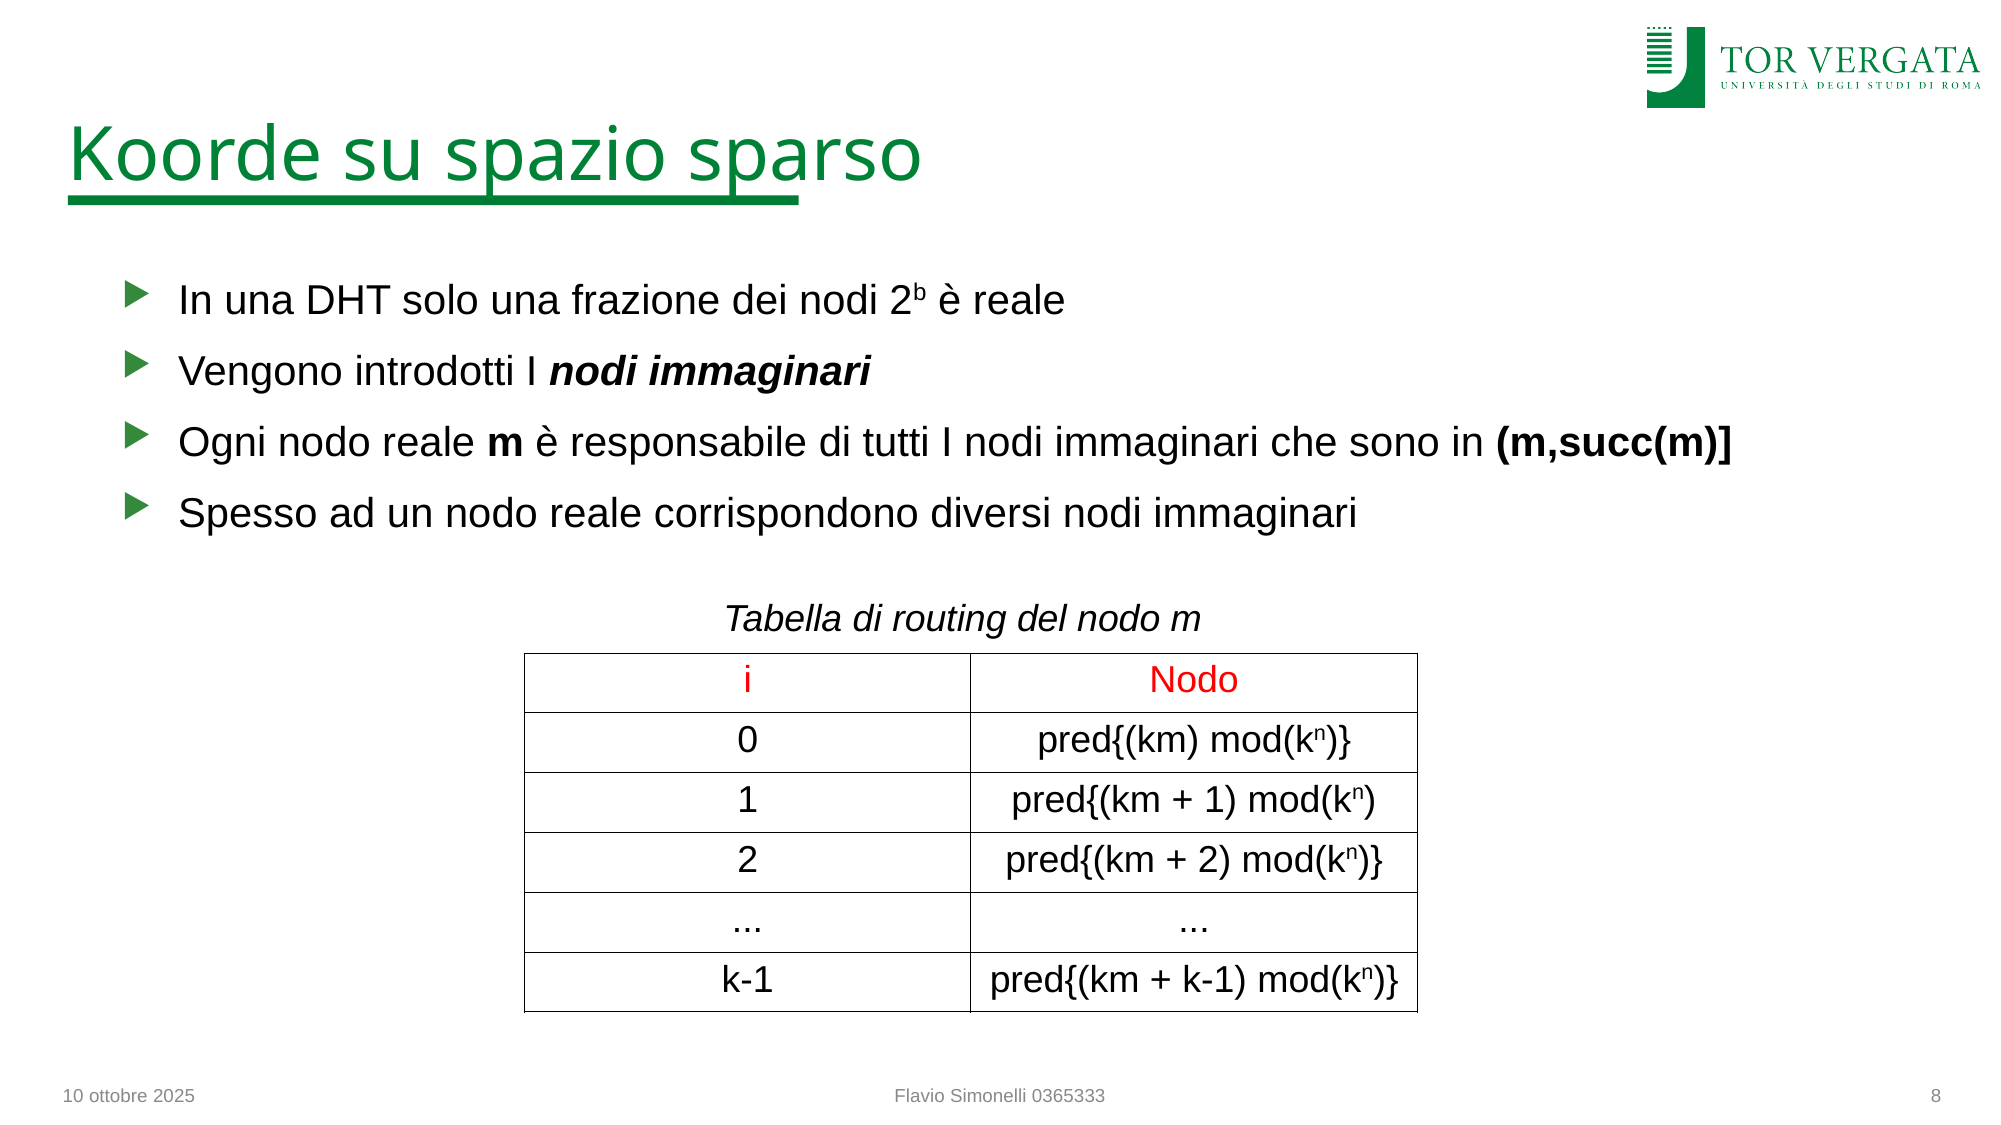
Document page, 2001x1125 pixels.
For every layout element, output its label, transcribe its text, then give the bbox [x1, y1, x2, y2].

table_header Nodo [971, 654, 1417, 712]
title Koorde su spazio sparso [52, 51, 1981, 204]
table_cell pred{(km + 2) mod(kn)} [971, 833, 1417, 892]
table_cell ... [971, 893, 1417, 952]
table_header i [525, 654, 970, 712]
table_cell pred{(km + k-1) mod(kn)} [971, 953, 1417, 1011]
table_cell pred{(km + 1) mod(kn) [971, 773, 1417, 832]
footer Flavio Simonelli 0365333 [662, 1065, 1338, 1125]
text_box Tabella di routing del nodo m [708, 590, 1536, 650]
table_cell k-1 [525, 953, 970, 1011]
table_cell ... [525, 893, 970, 952]
table_cell 2 [525, 833, 970, 892]
slide_number 10 ottobre 2025 [47, 1065, 498, 1125]
list In una DHT solo una frazione dei nodi 2b è reale Vengono introdotti I nodi immaginari Ogni nodo reale m è responsabile di tutti I nodi immaginari che sono in (m,succ(m)] Spesso ad un nodo reale corrispondono diversi nodi immaginari [106, 265, 1981, 1063]
table_cell 1 [525, 773, 970, 832]
table_cell pred{(km) mod(kn)} [971, 713, 1417, 772]
picture [1647, 27, 1981, 51]
table_cell 0 [525, 713, 970, 772]
